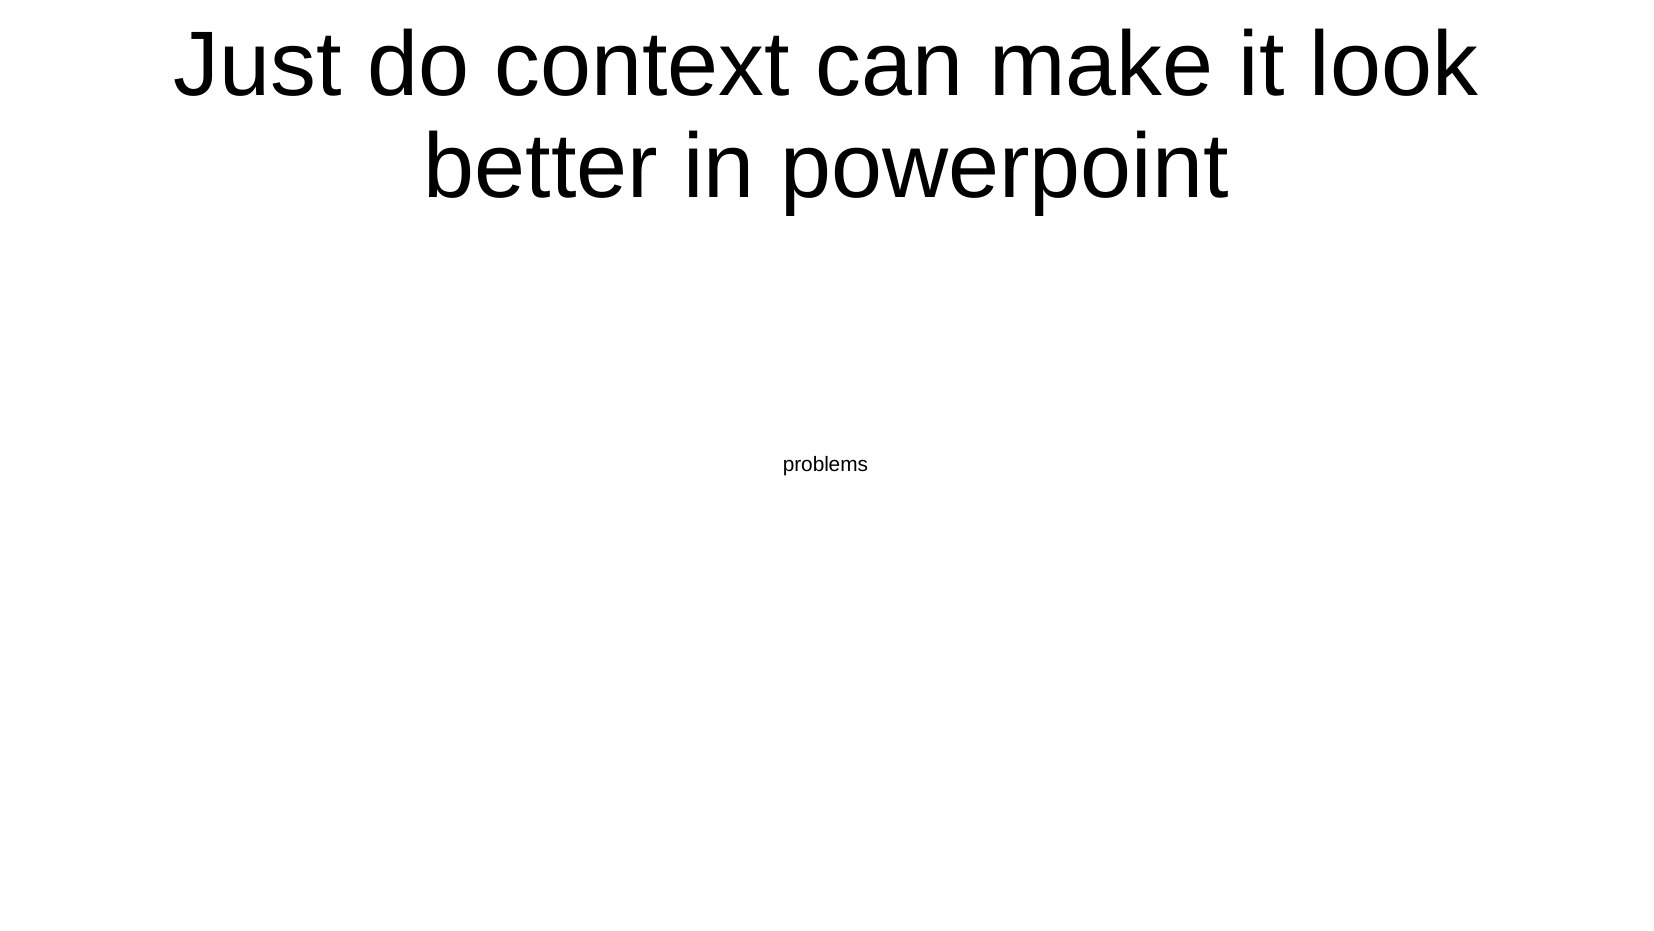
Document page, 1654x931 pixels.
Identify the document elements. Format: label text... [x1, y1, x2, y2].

text_box problems [768, 445, 884, 484]
title Just do context can make it look better in powerpoint [82, 12, 1571, 218]
